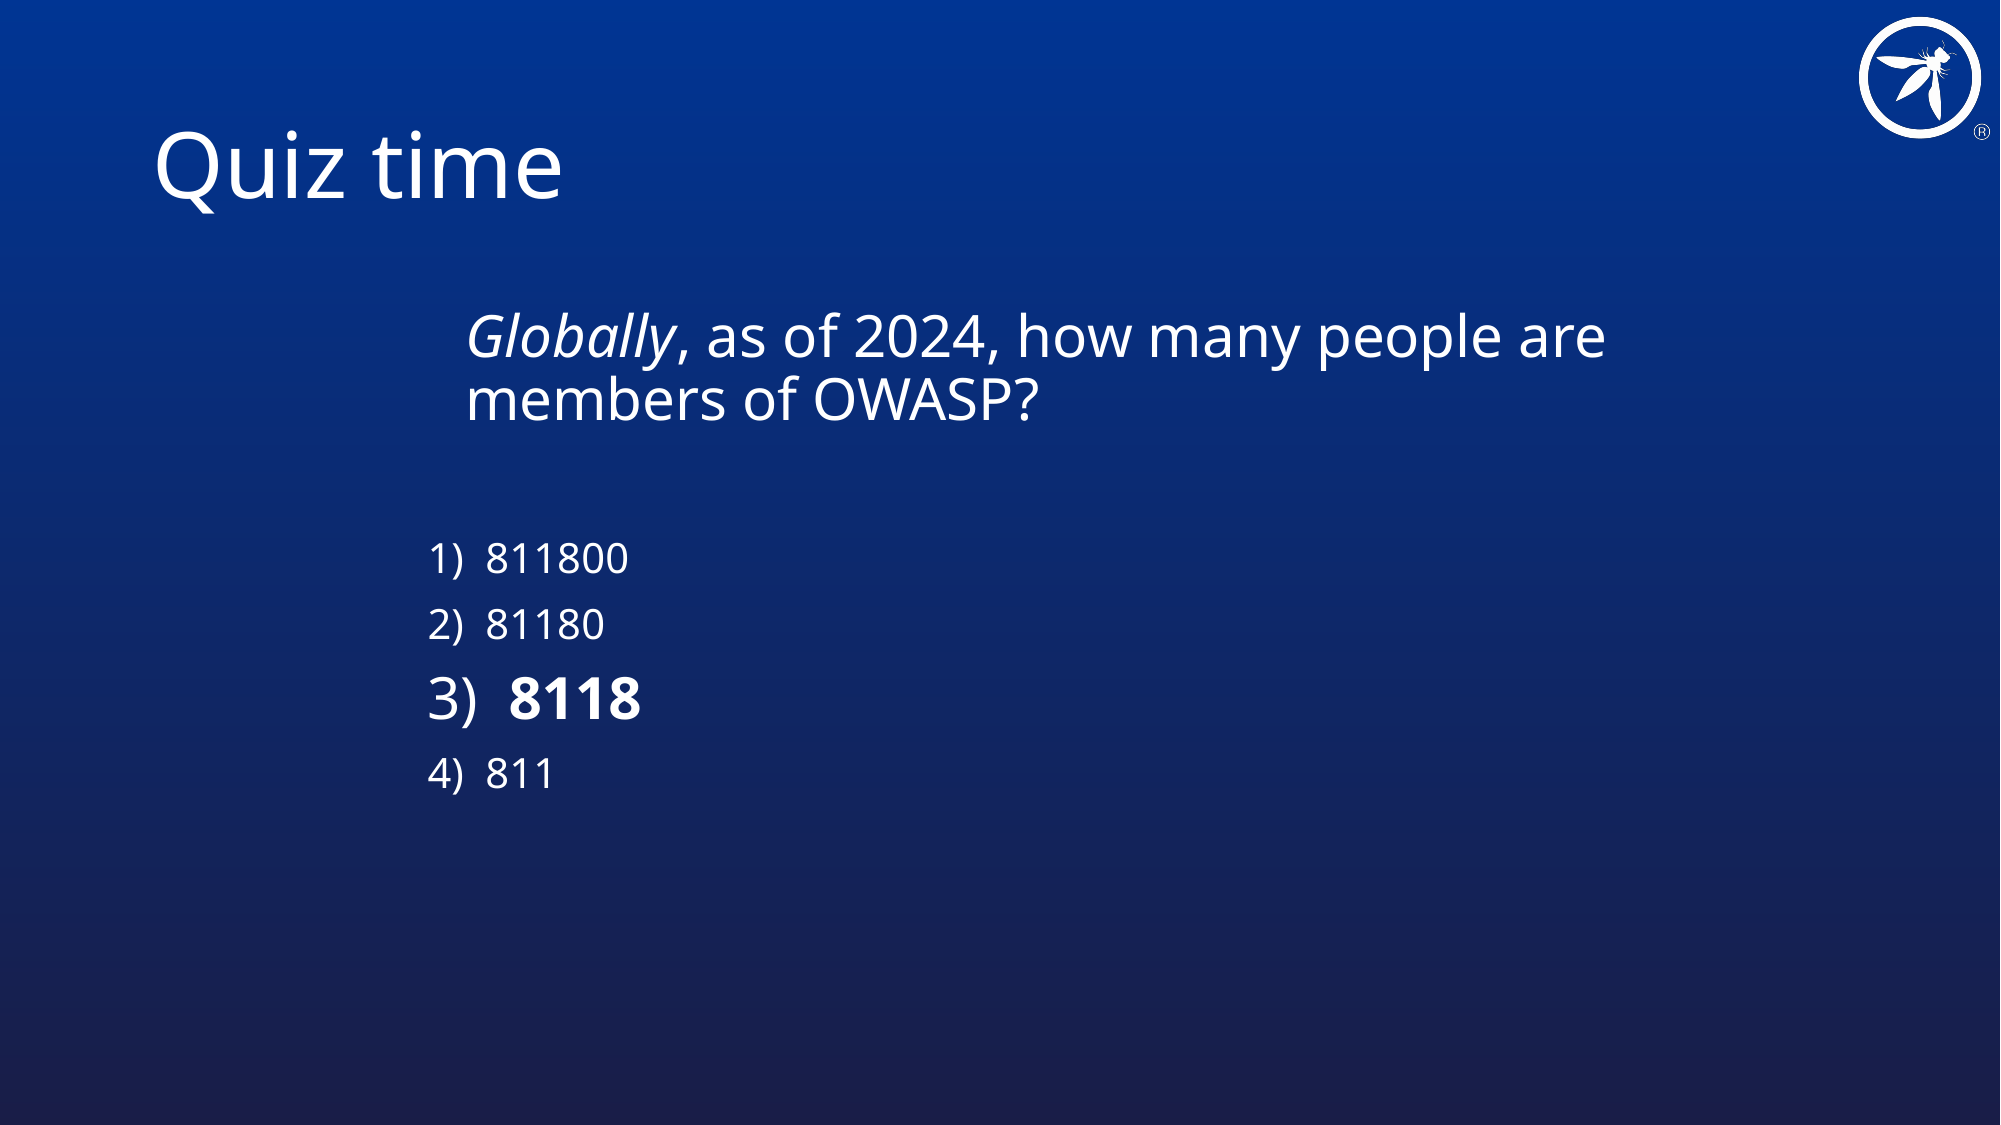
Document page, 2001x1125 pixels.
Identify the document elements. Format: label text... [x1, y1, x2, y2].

picture [1797, 0, 2001, 200]
title Quiz time [137, 59, 1863, 278]
list Globally, as of 2024, how many people are members of OWASP? 811800 81180 8118 811 [412, 299, 1651, 1014]
